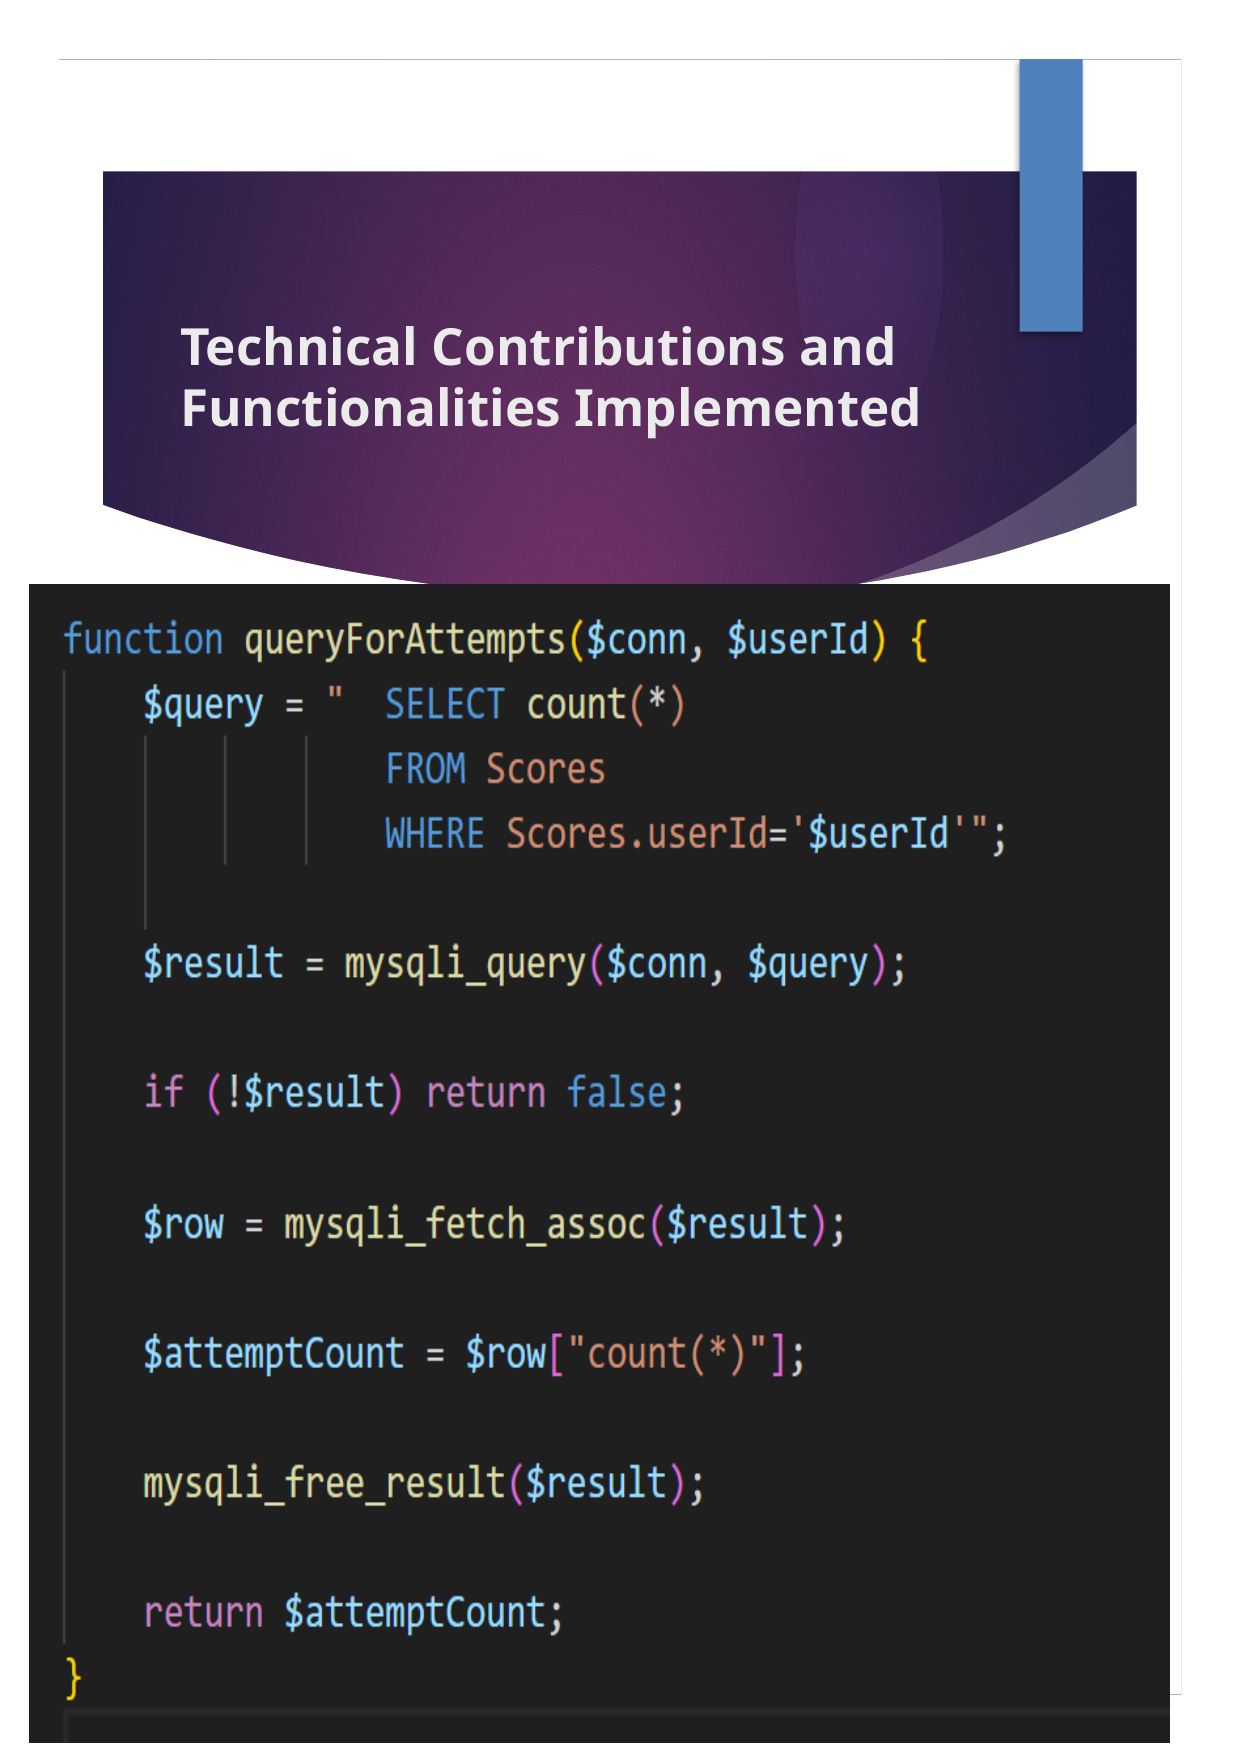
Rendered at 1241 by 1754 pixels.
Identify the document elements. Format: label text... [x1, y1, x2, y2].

picture [29, 172, 1170, 1743]
title Technical Contributions and Functionalities Implemented [165, 291, 972, 460]
